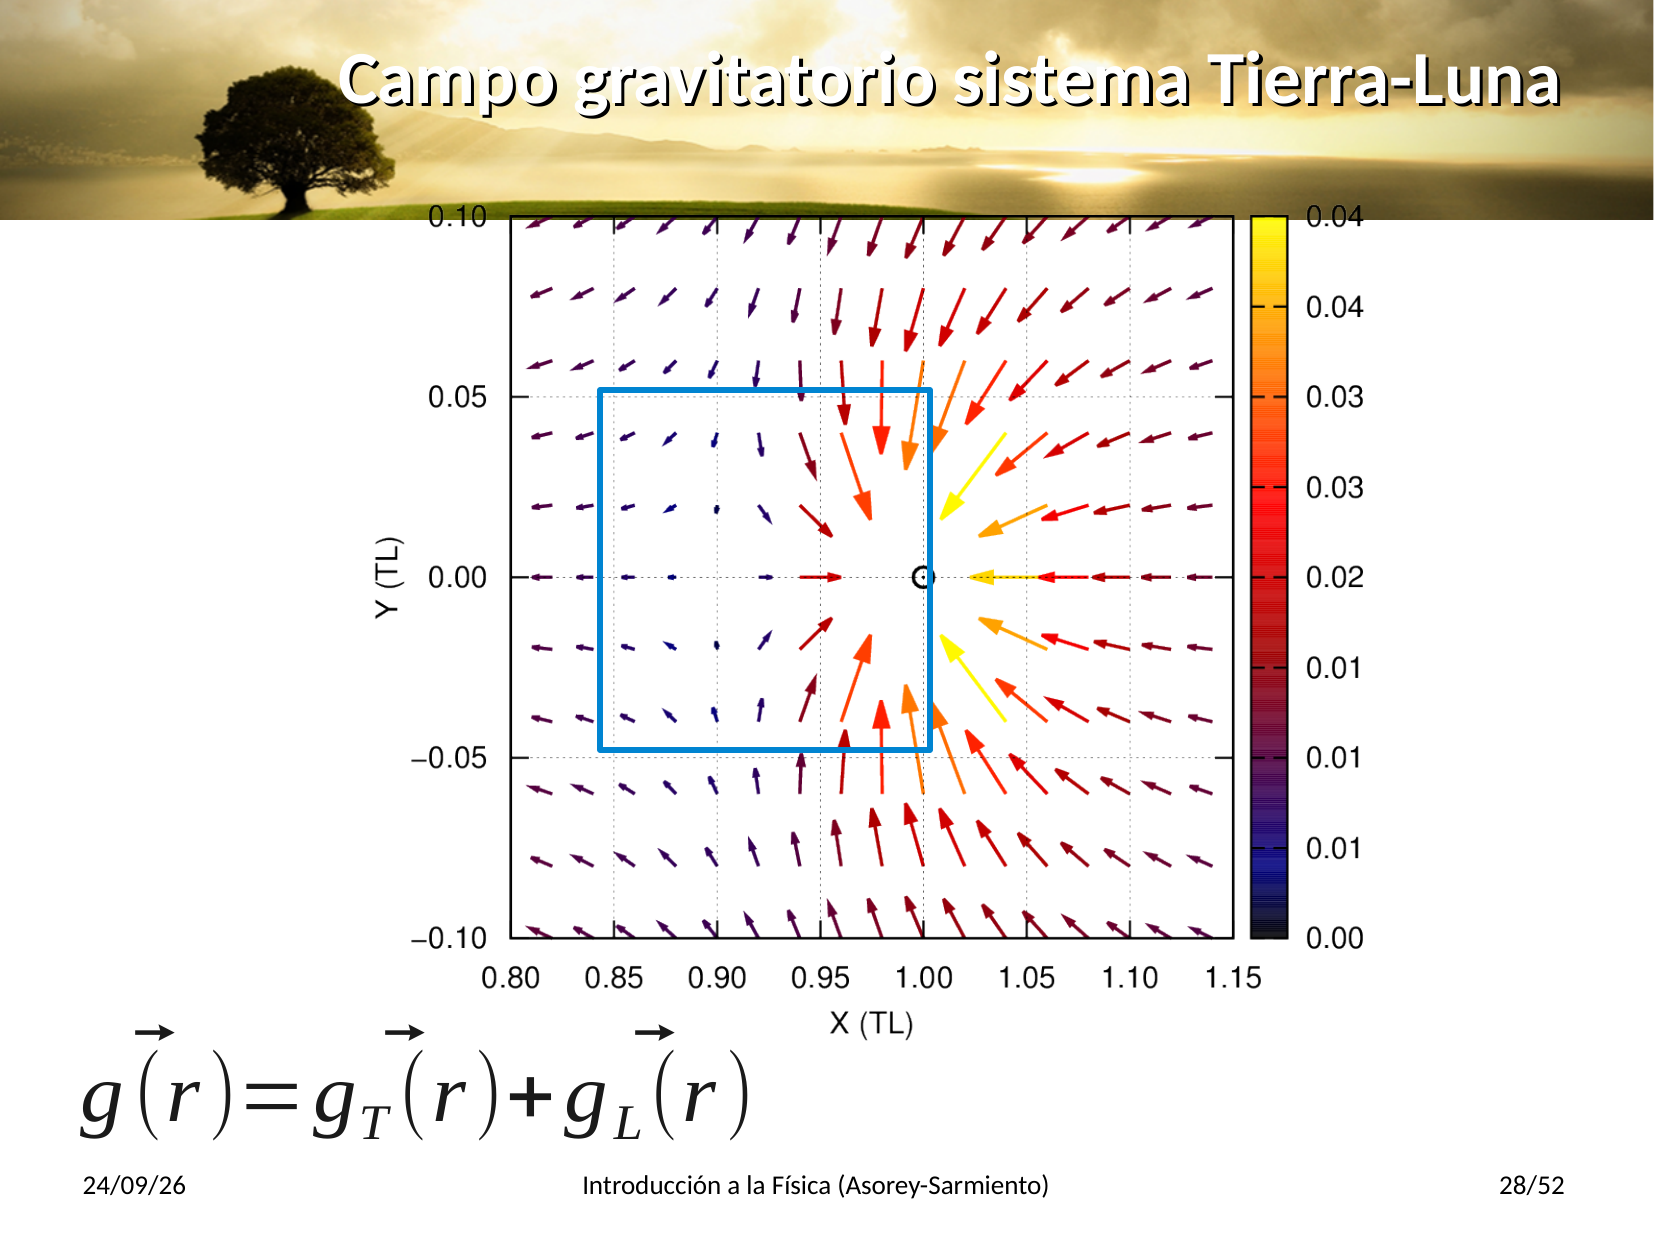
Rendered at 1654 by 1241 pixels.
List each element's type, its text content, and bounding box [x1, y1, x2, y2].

title Campo gravitatorio sistema Tierra-Luna [75, 19, 1564, 151]
chart [71, 1020, 761, 1151]
picture [0, 0, 1654, 1141]
